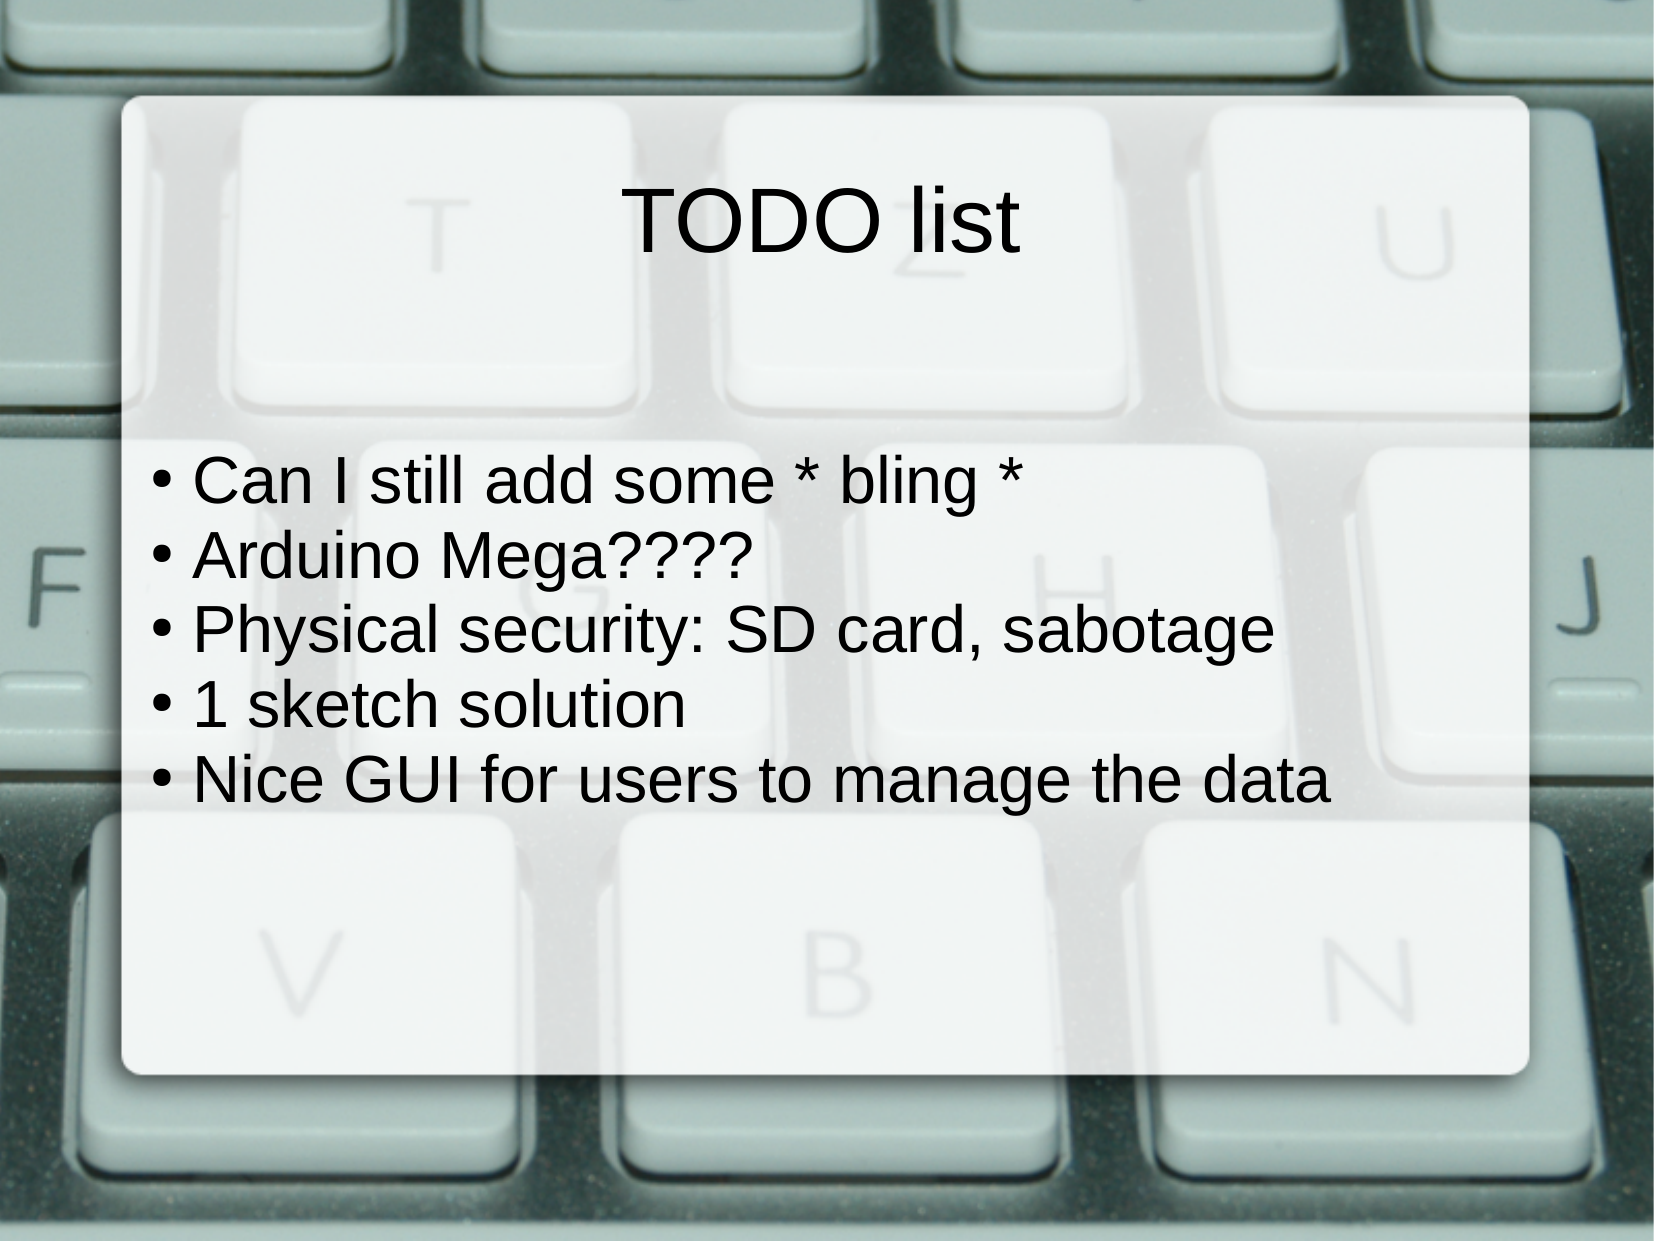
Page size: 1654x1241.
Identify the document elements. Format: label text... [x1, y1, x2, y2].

picture [0, 0, 1654, 1241]
title TODO list [135, 125, 1506, 318]
subtitle Can I still add some * bling * Arduino Mega???? Physical security: SD card, sabotage 1 sketch solution Nice GUI for users to manage the data [150, 397, 1509, 863]
